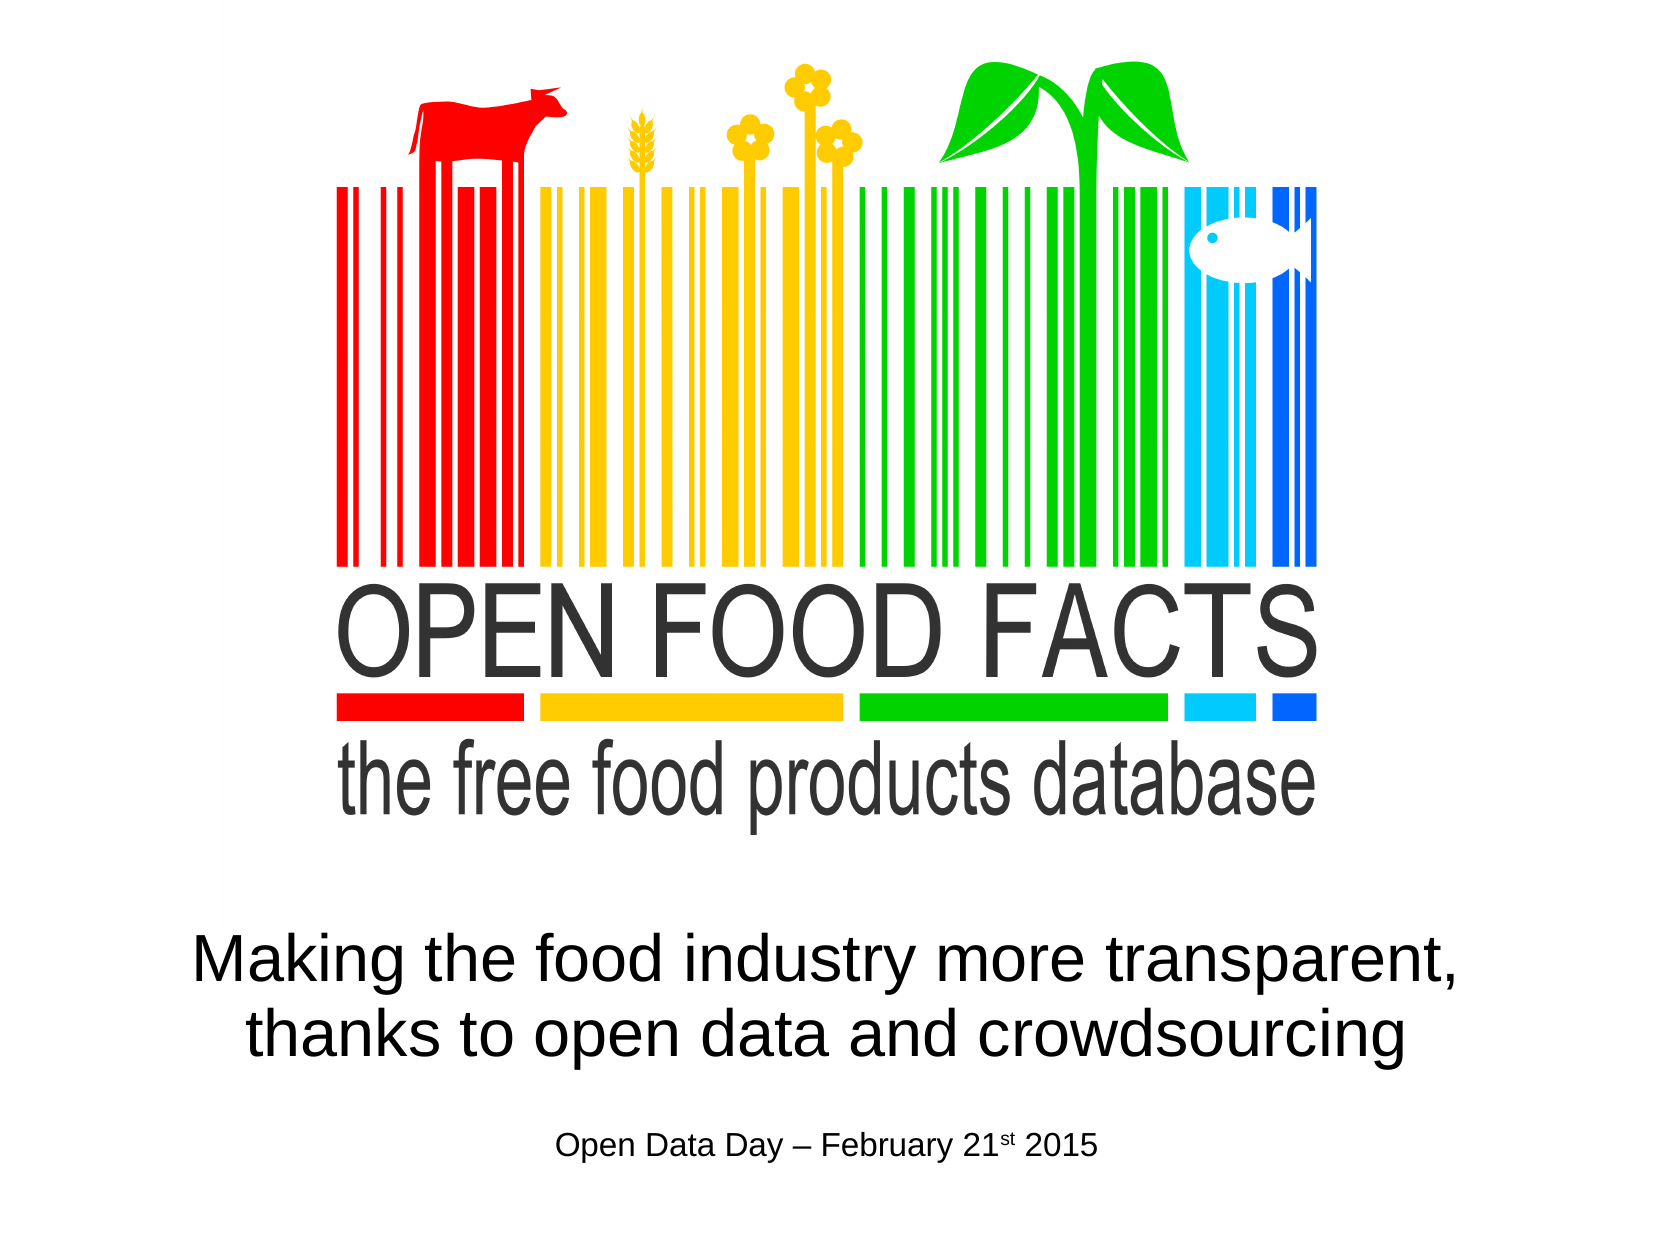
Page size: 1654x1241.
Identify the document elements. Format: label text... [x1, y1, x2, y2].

subtitle Making the food industry more transparent, thanks to open data and crowdsourcing Open Data Day – February 21st 2015 [82, 885, 1571, 1201]
picture [221, 0, 1432, 885]
